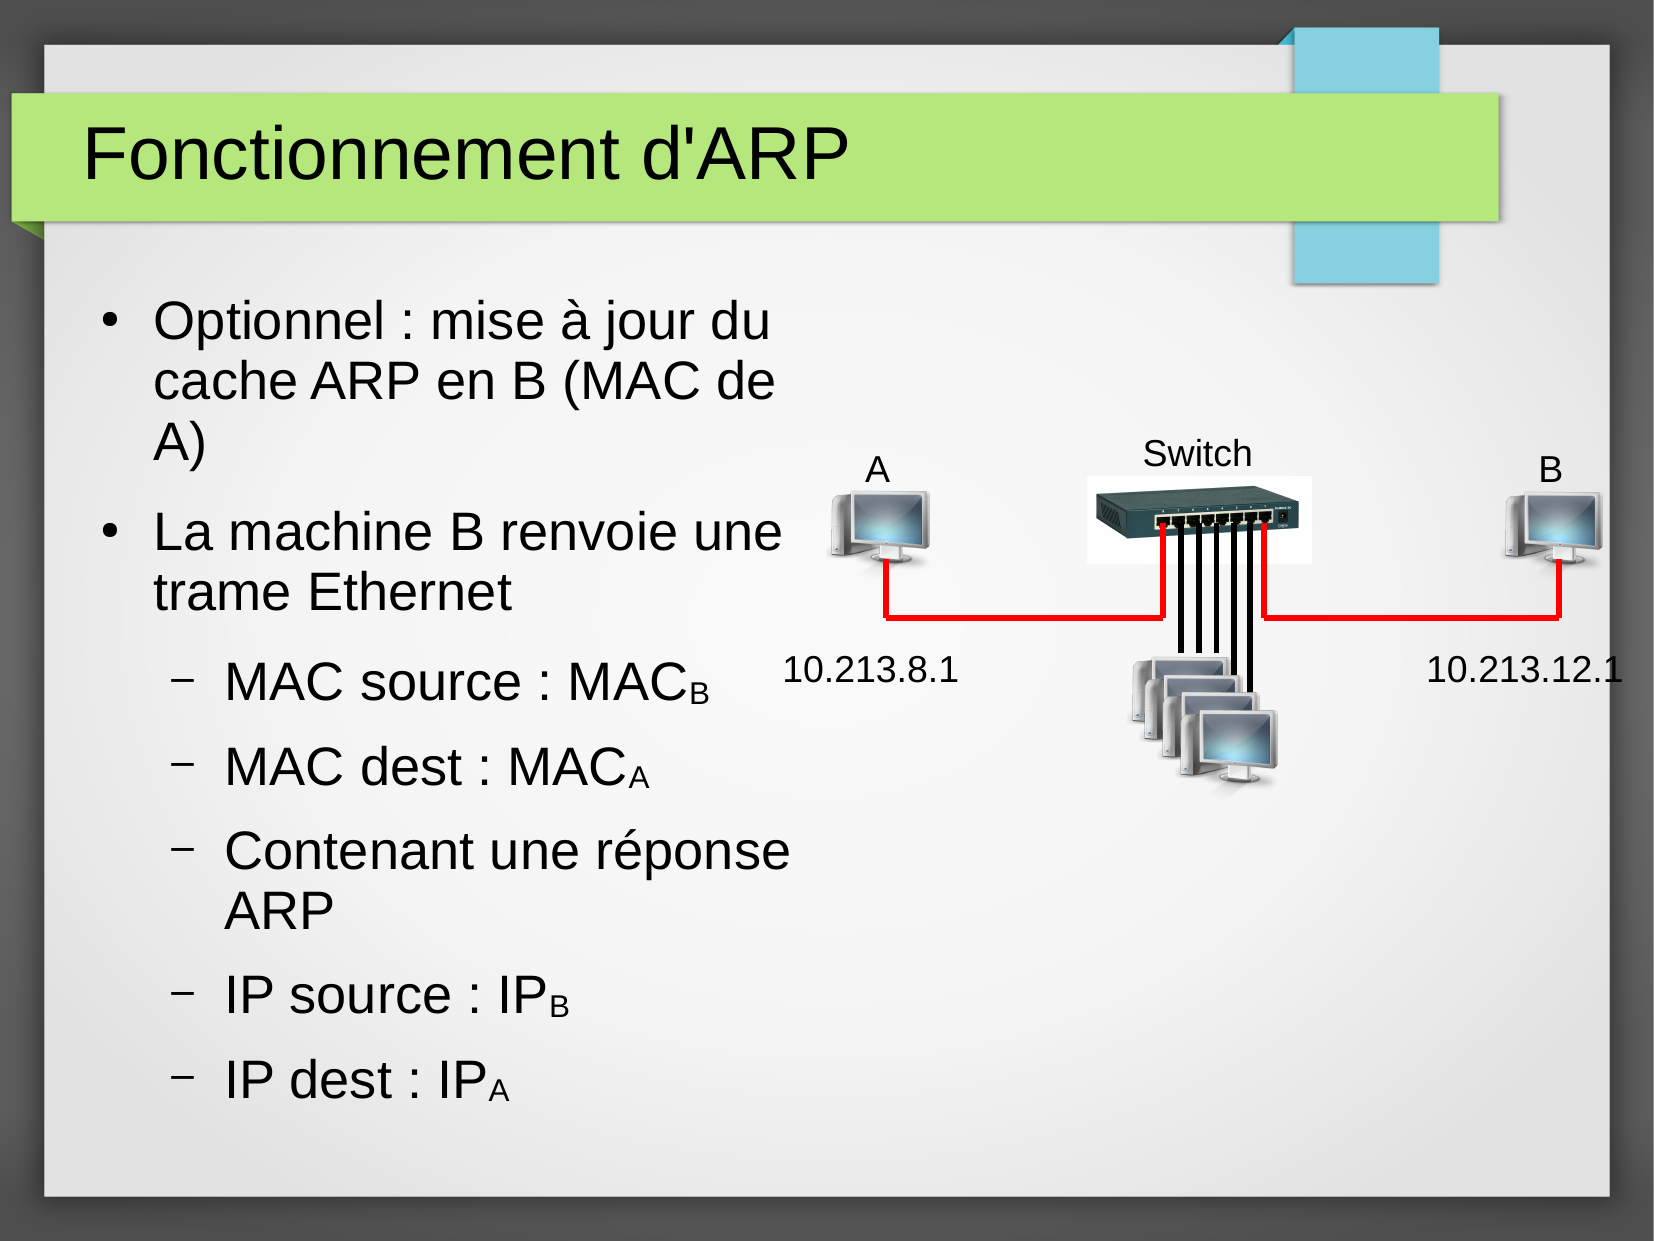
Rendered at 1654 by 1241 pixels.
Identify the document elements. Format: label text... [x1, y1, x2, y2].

picture [0, 0, 1654, 1241]
text_box Switch [1127, 425, 1276, 483]
text_box B [1523, 440, 1607, 498]
text_box 10.213.8.1 [767, 641, 1004, 699]
title Fonctionnement d'ARP [82, 94, 1264, 213]
text_box A [850, 440, 934, 498]
text_box 10.213.12.1 [1411, 641, 1648, 699]
list Optionnel : mise à jour du cache ARP en B (MAC de A) La machine B renvoie une trame Ethernet MAC source : MACB MAC dest : MACA Contenant une réponse ARP IP source : IPB IP dest : IPA [82, 290, 827, 1193]
